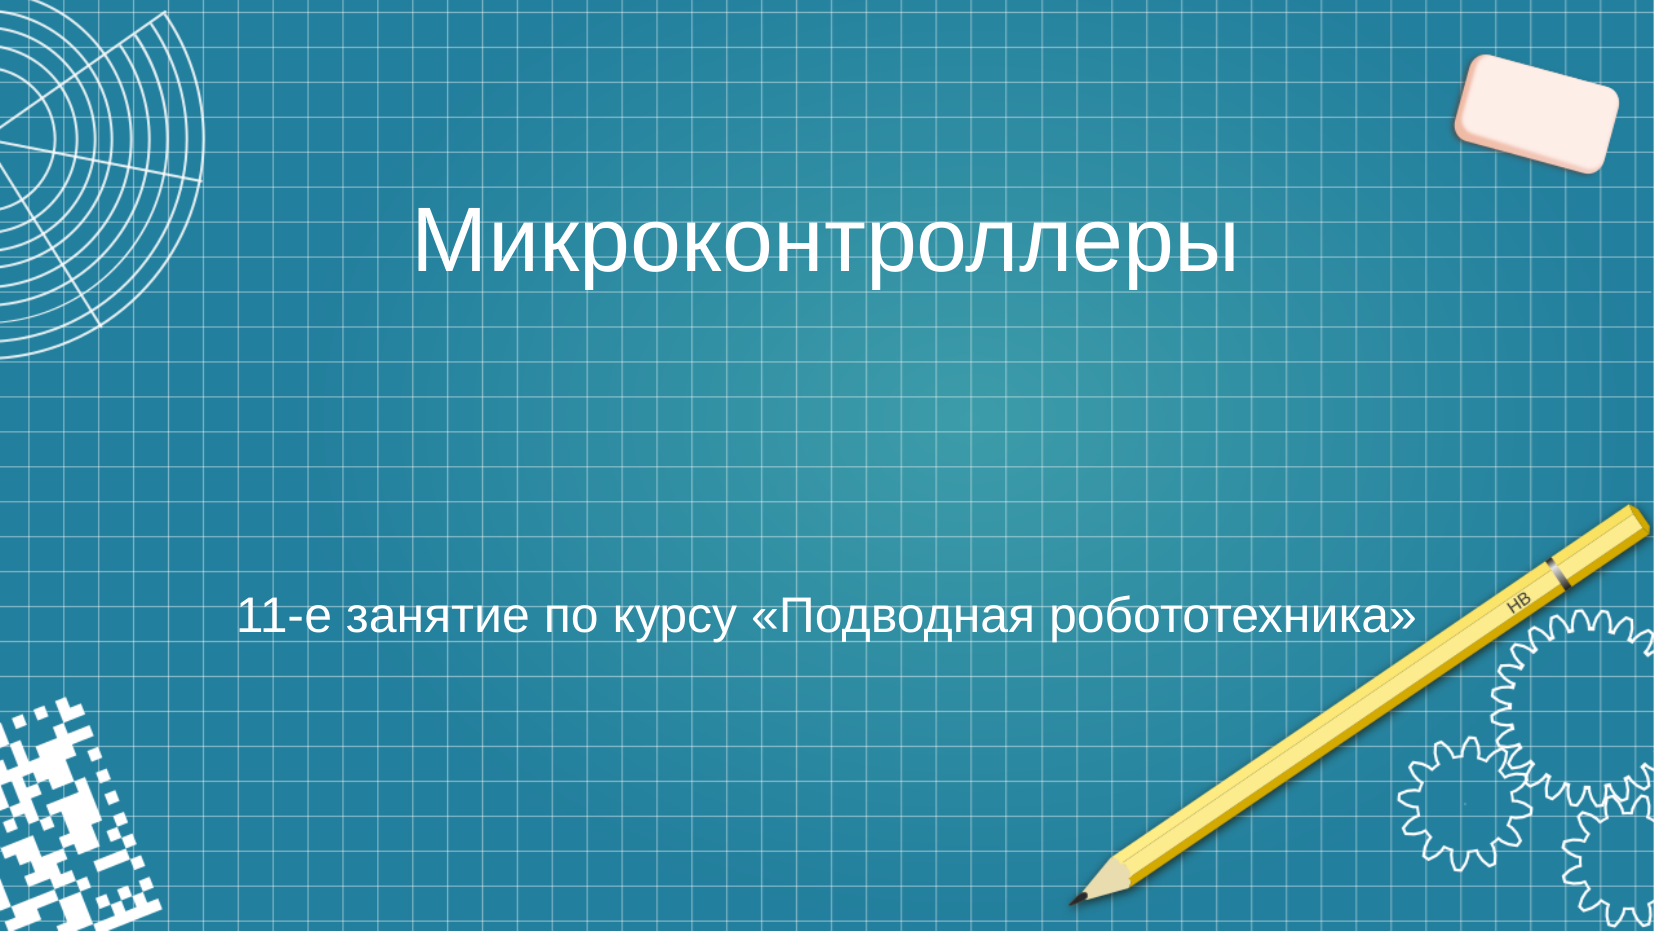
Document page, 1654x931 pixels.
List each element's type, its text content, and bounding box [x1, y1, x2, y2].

title Микроконтроллеры [82, 85, 1571, 389]
subtitle 11-е занятие по курсу «Подводная робототехника» [82, 389, 1571, 842]
picture [0, 0, 1654, 931]
